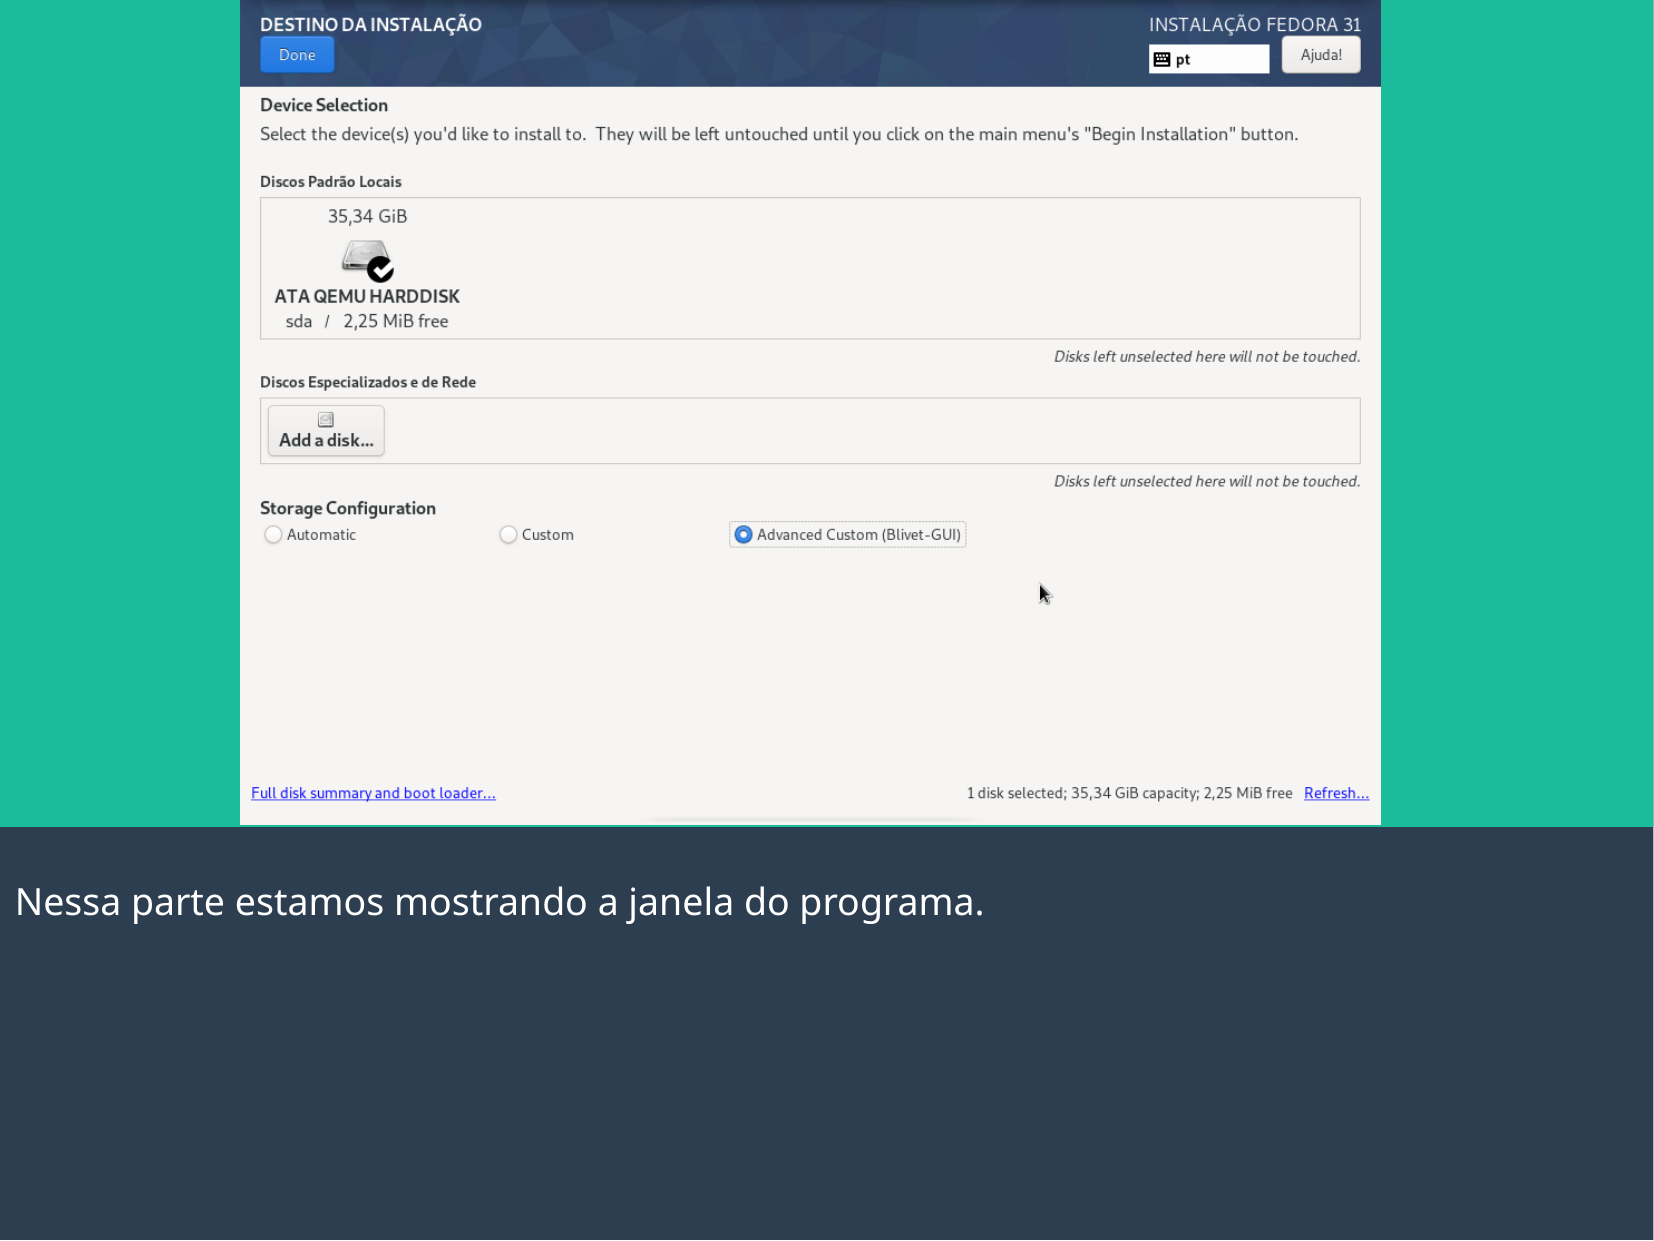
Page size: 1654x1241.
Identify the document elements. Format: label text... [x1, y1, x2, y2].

picture [240, 0, 1381, 826]
text_box Nessa parte estamos mostrando a janela do programa. [0, 868, 1516, 927]
